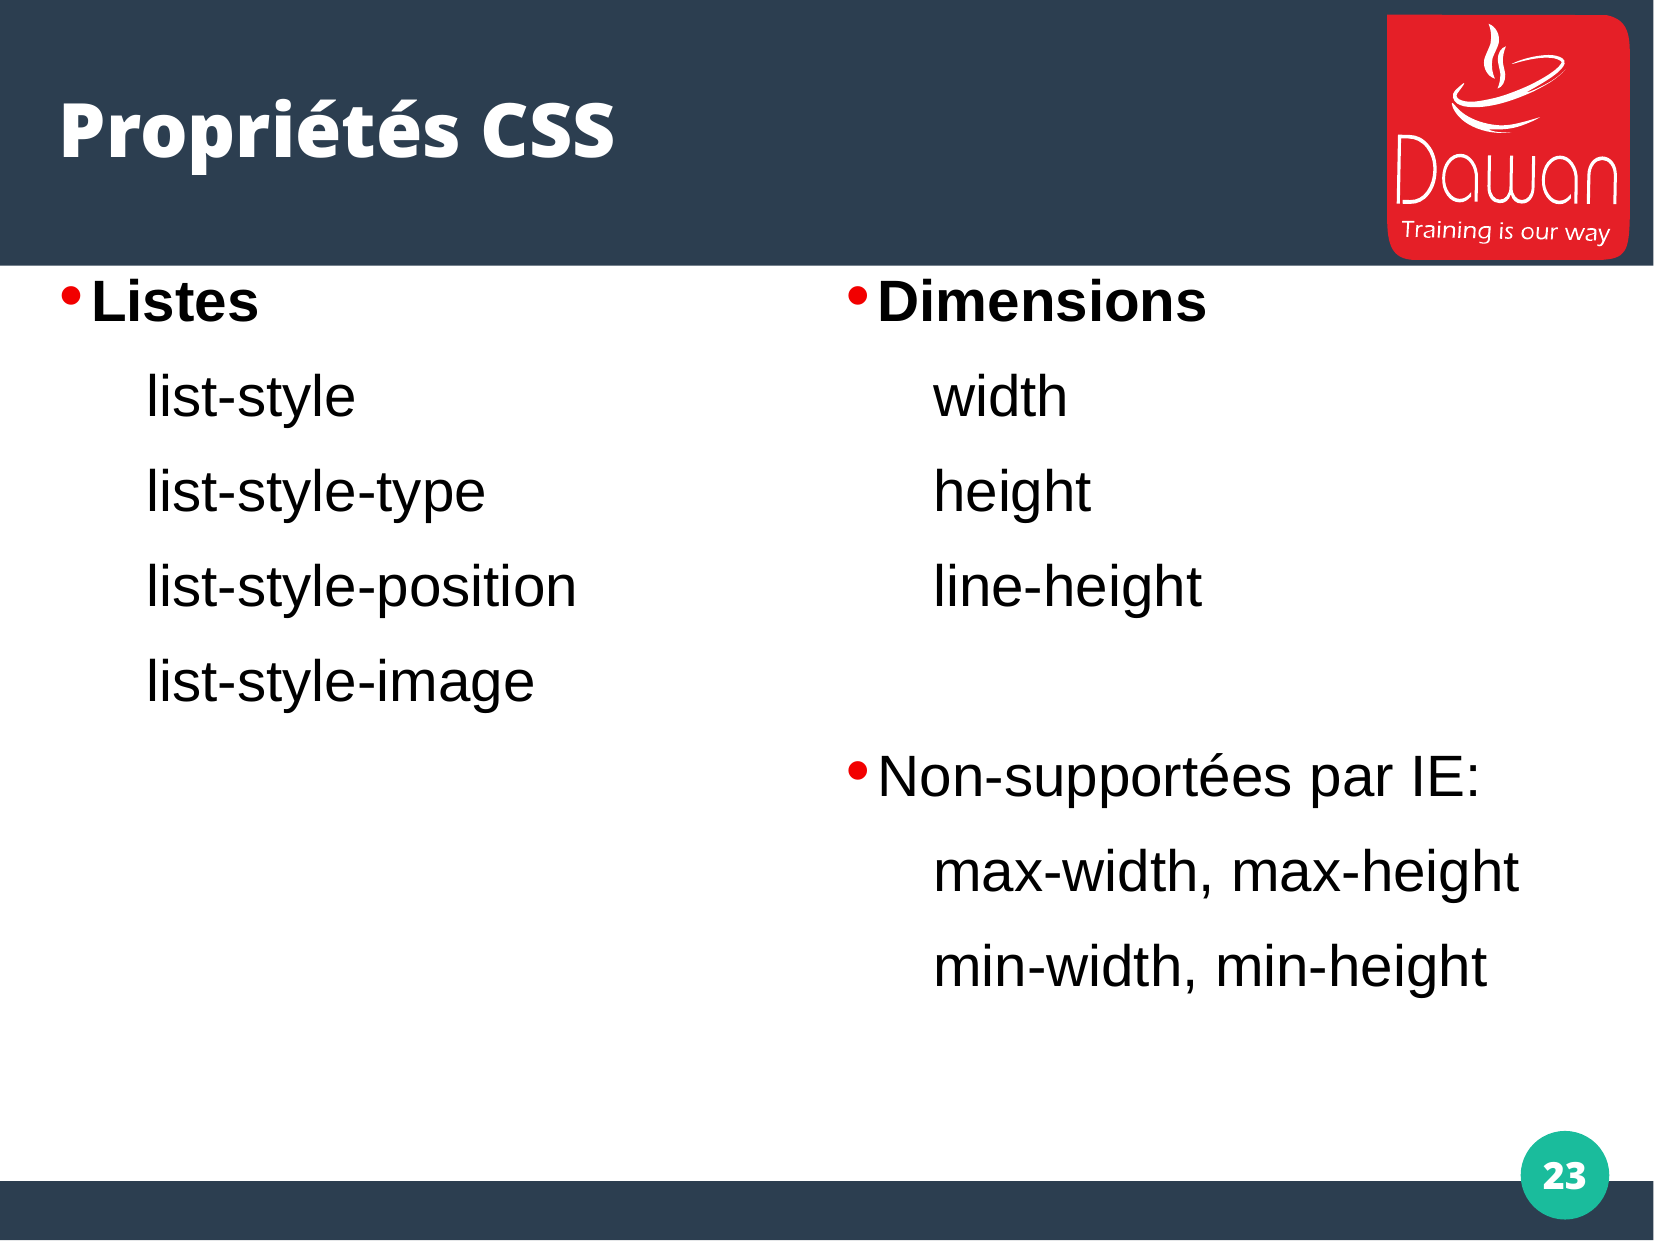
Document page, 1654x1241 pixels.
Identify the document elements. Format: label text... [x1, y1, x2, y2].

text_box Listes list-style list-style-type list-style-position list-style-image [59, 265, 809, 1109]
text_box Dimensions width height line-height Non-supportées par IE: max-width, max-height min-width, min-height [845, 265, 1596, 1094]
picture [1387, 14, 1630, 260]
title Propriétés CSS [59, 49, 1387, 207]
